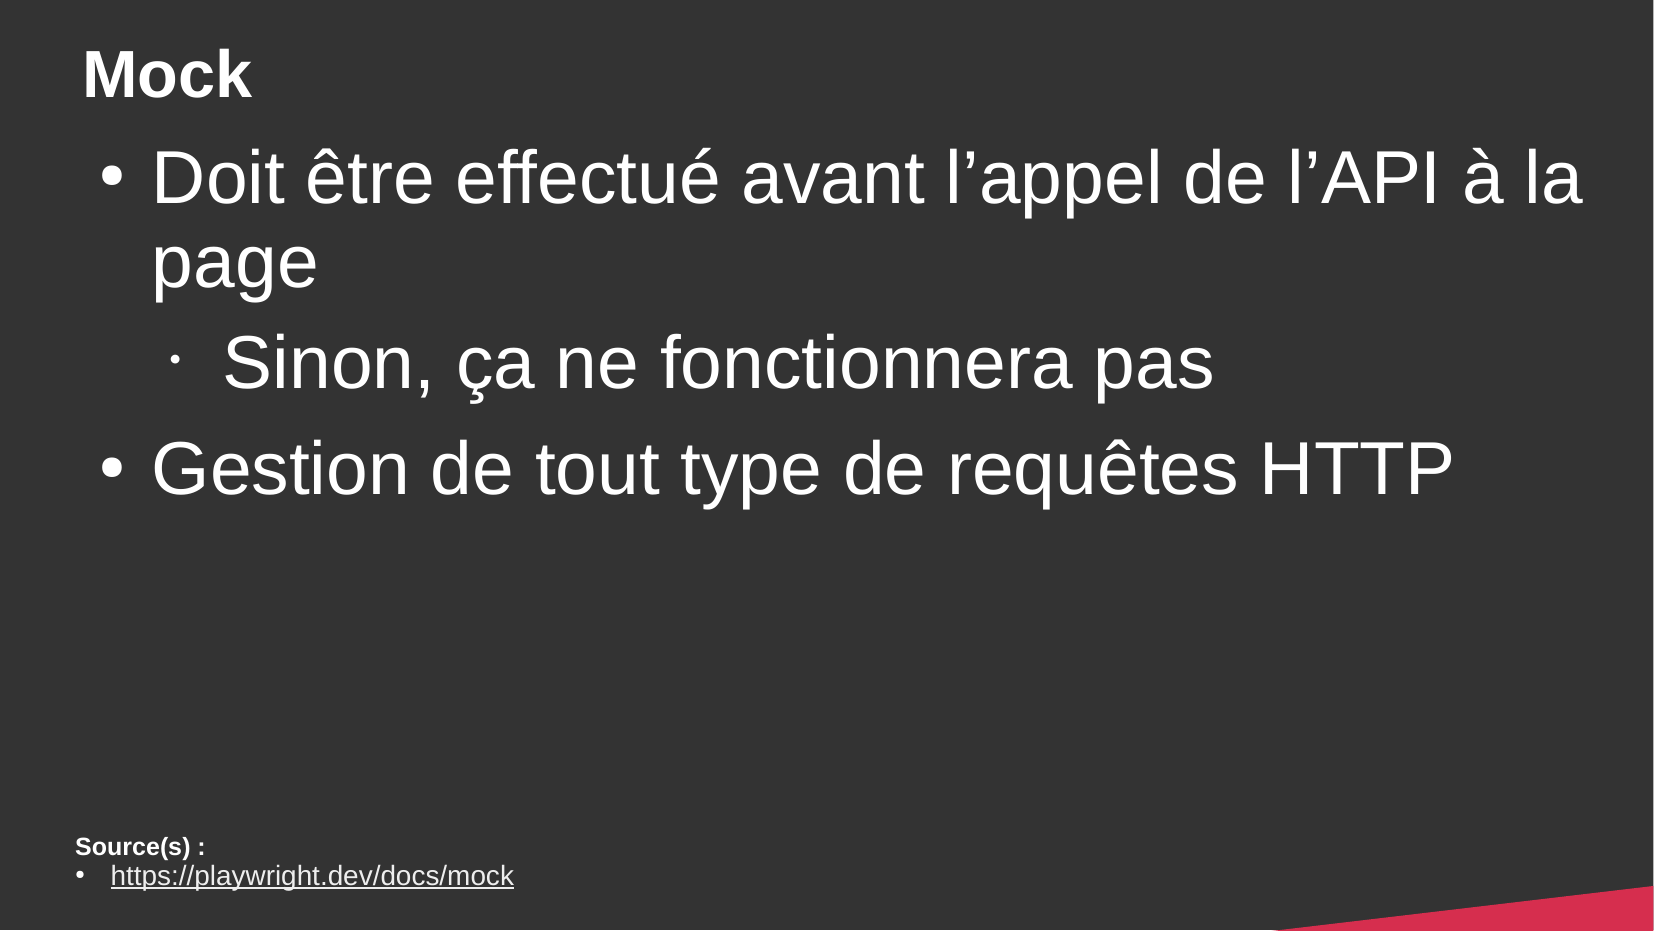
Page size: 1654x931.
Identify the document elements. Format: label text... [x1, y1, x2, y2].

title Mock [82, 37, 1571, 112]
list Doit être effectué avant l’appel de l’API à la page Sinon, ça ne fonctionnera pas Gestion de tout type de requêtes HTTP [80, 135, 1619, 709]
text_box [1546, 885, 1654, 931]
text_box Source(s) : https://playwright.dev/docs/mock [60, 762, 1546, 931]
